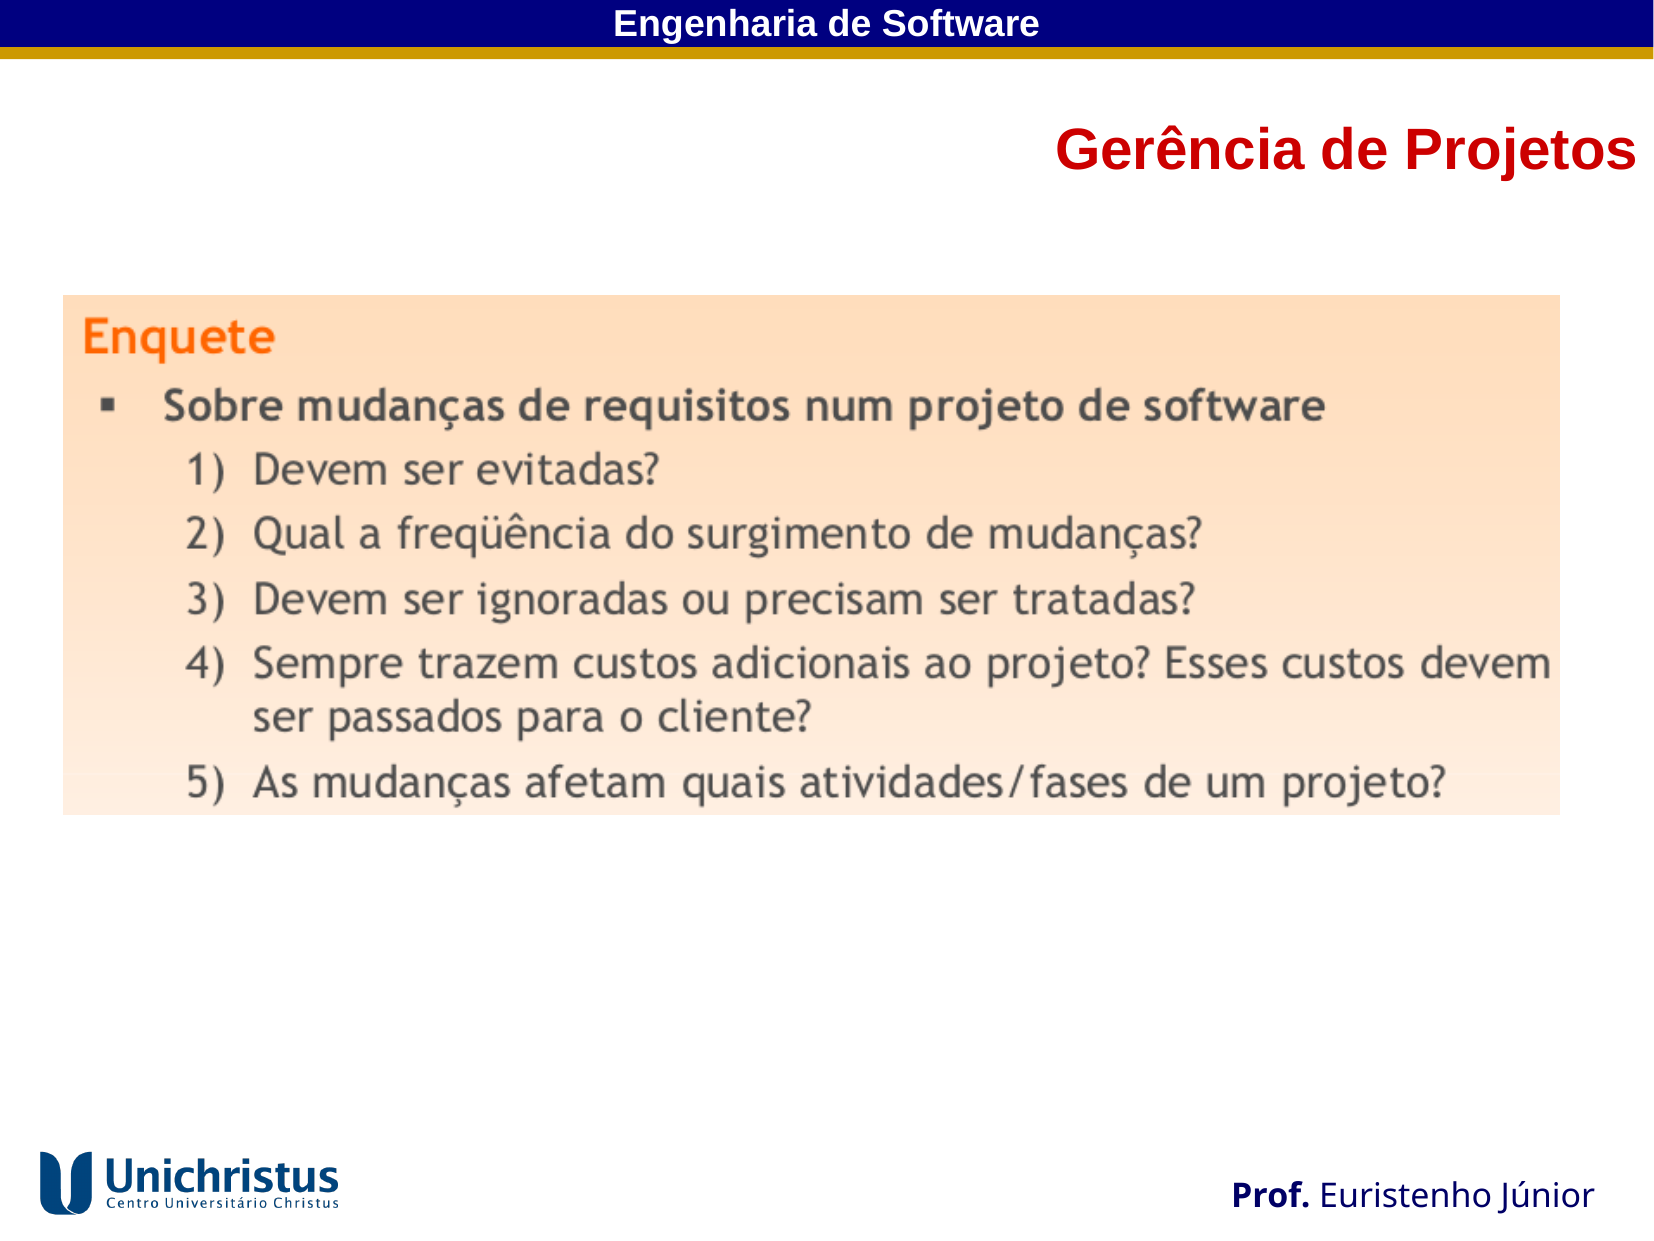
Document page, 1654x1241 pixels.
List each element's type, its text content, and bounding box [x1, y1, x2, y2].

picture [35, 1148, 343, 1217]
picture [63, 295, 1560, 815]
text_box [0, 47, 1654, 60]
text_box Gerência de Projetos [1040, 109, 1654, 189]
text_box Engenharia de Software [0, 0, 1654, 47]
text_box Prof. Euristenho Júnior [1216, 1163, 1654, 1224]
